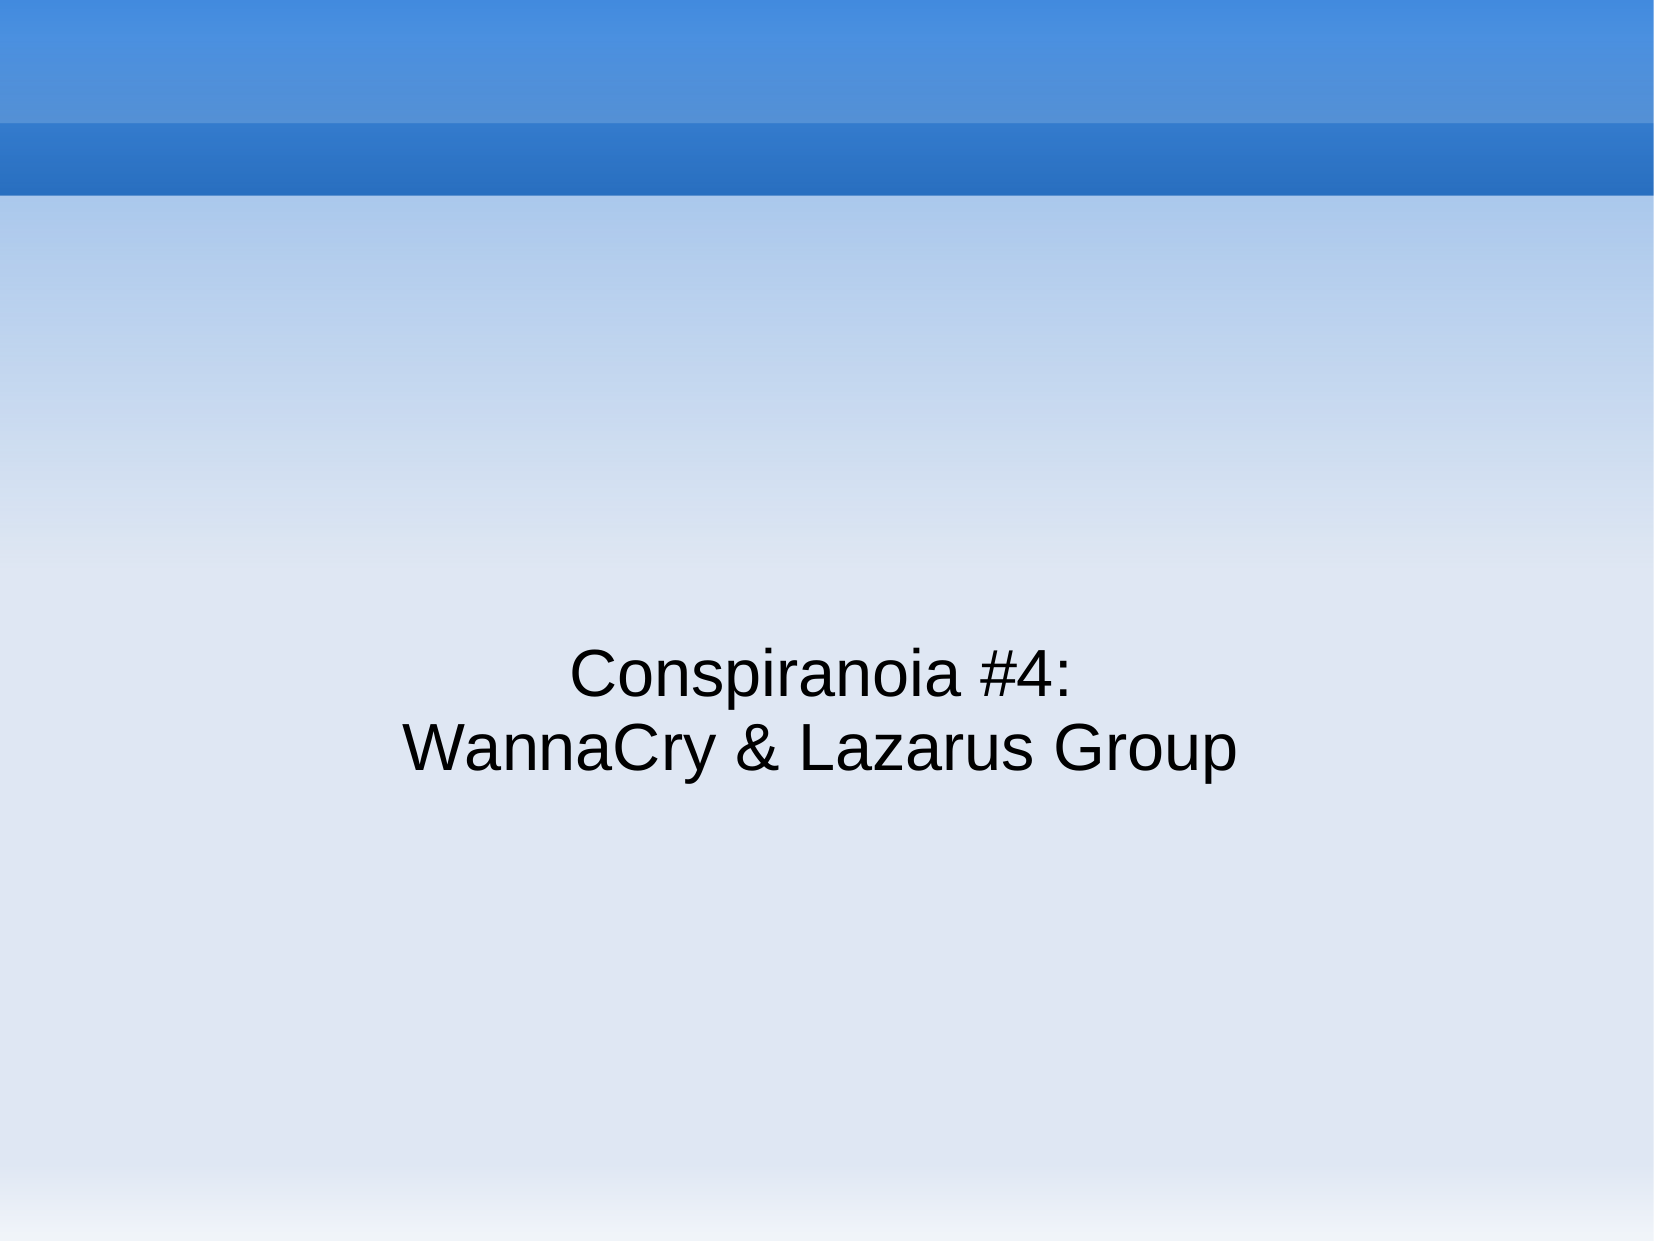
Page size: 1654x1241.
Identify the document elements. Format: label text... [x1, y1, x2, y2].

picture [0, 0, 1654, 1241]
subtitle Conspiranoia #4: WannaCry & Lazarus Group [76, 230, 1565, 1191]
